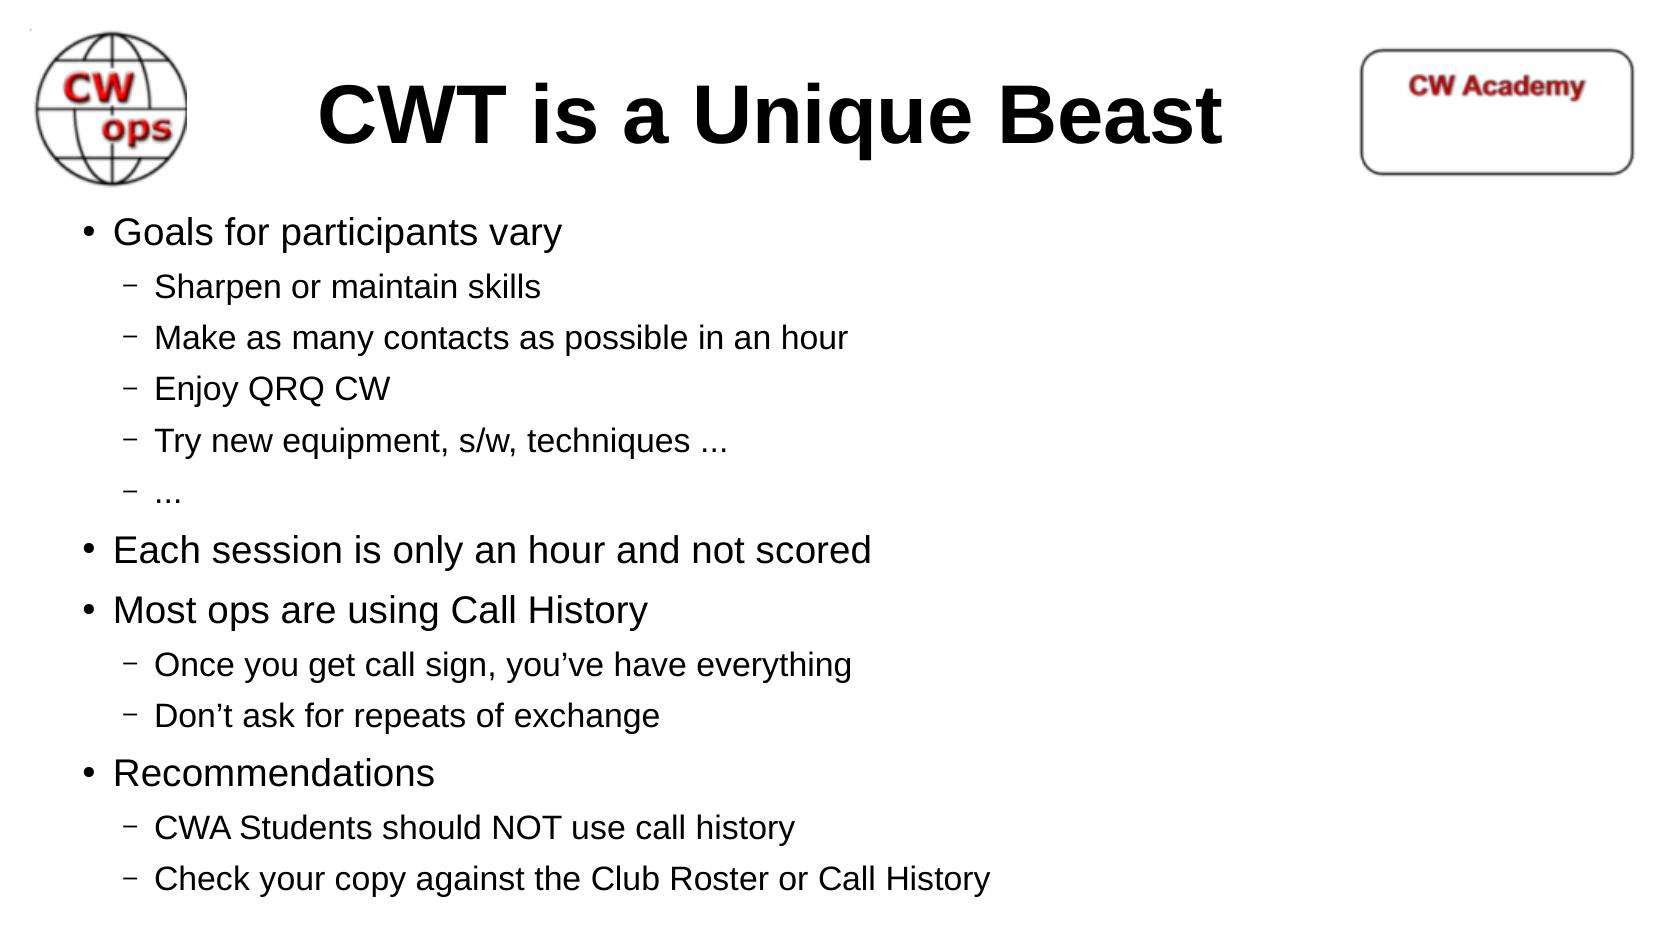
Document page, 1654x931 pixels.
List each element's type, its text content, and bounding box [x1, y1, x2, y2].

picture [1516, 37, 1640, 186]
title CWT is a Unique Beast [26, 37, 1516, 193]
list Goals for participants vary Sharpen or maintain skills Make as many contacts as possible in an hour Enjoy QRQ CW Try new equipment, s/w, techniques ... ... Each session is only an hour and not scored Most ops are using Call History Once you get call sign, you’ve have everything Don’t ask for repeats of exchange Recommendations CWA Students should NOT use call history Check your copy against the Club Roster or Call History [71, 210, 1561, 901]
picture [30, 29, 187, 37]
